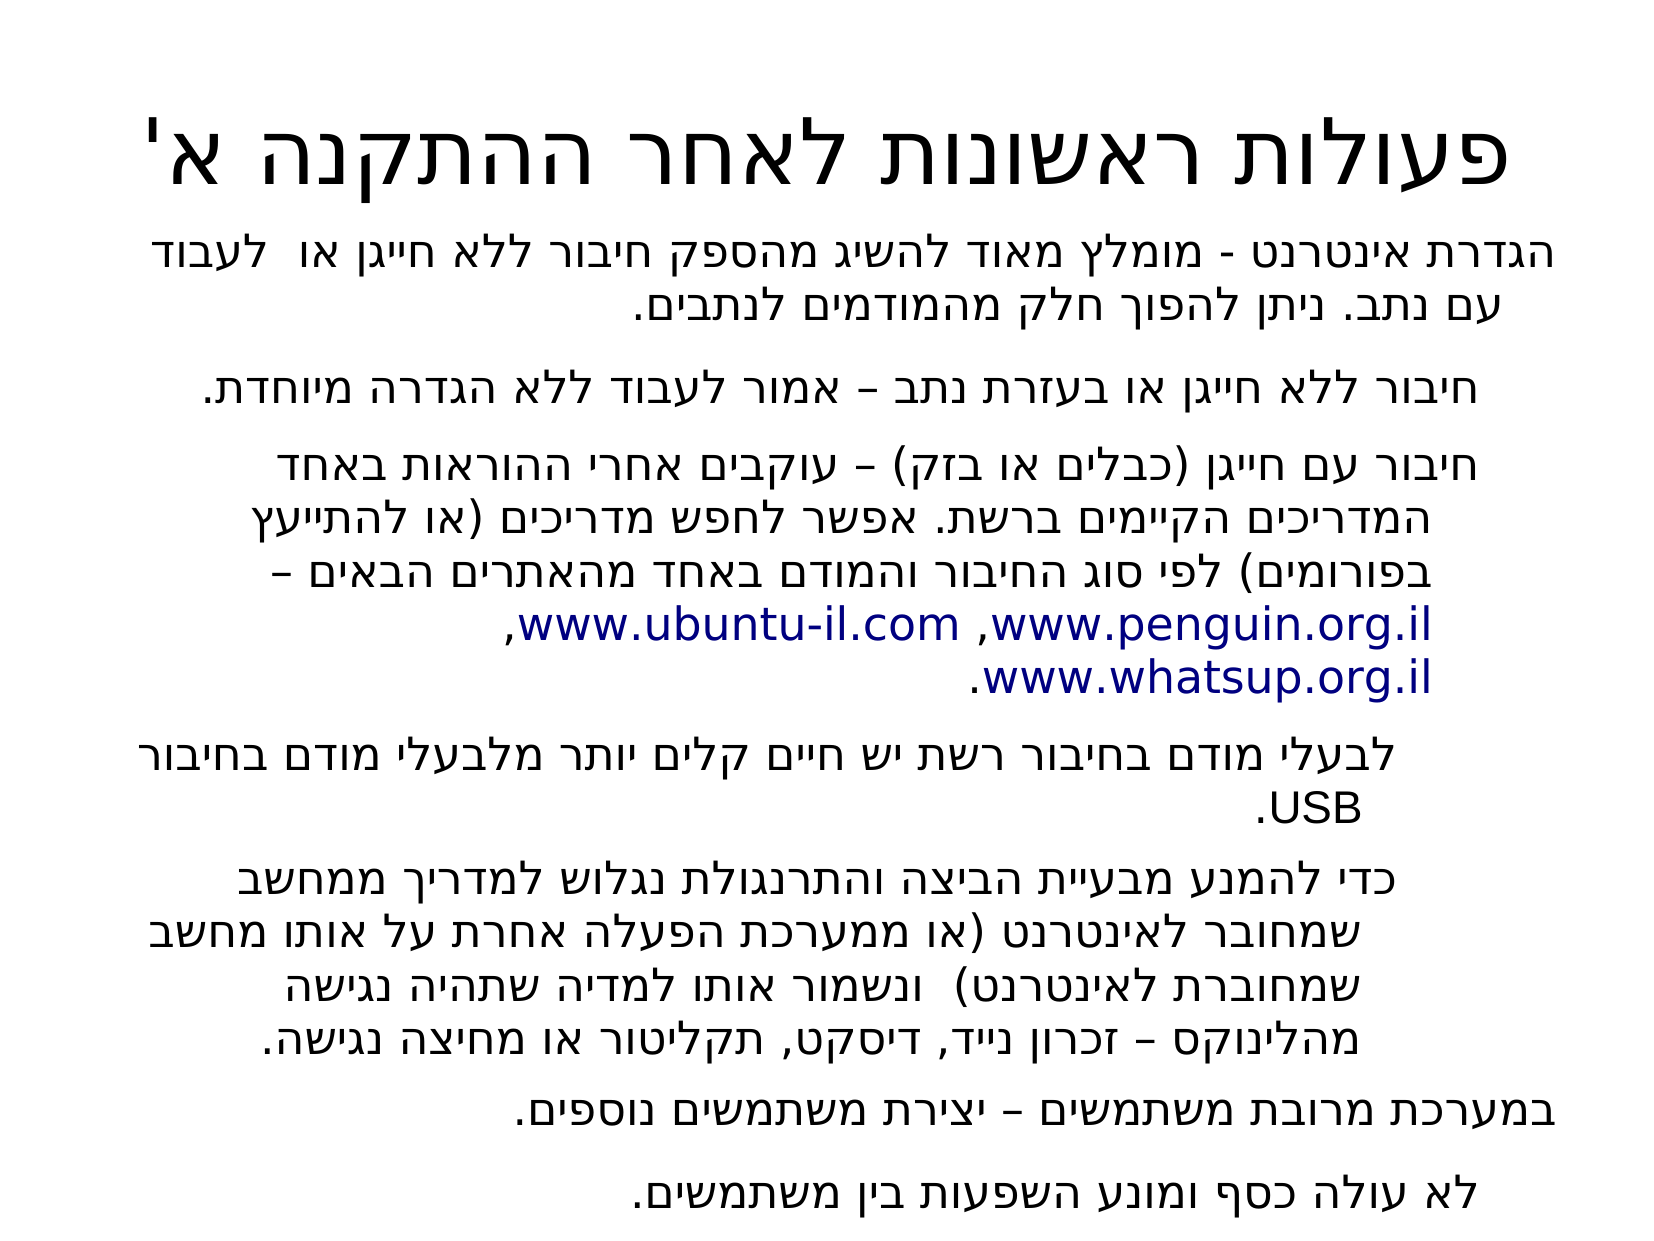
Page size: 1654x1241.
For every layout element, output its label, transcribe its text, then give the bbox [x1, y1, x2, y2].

list הגדרת אינטרנט - מומלץ מאוד להשיג מהספק חיבור ללא חייגן או לעבוד עם נתב. ניתן להפוך חלק מהמודמים לנתבים. חיבור ללא חייגן או בעזרת נתב – אמור לעבוד ללא הגדרה מיוחדת. חיבור עם חייגן (כבלים או בזק) – עוקבים אחרי ההוראות באחד המדריכים הקיימים ברשת. אפשר לחפש מדריכים (או להתייעץ בפורומים) לפי סוג החיבור והמודם באחד מהאתרים הבאים – www.penguin.org.il, www.ubuntu-il.com, www.whatsup.org.il. לבעלי מודם בחיבור רשת יש חיים קלים יותר מלבעלי מודם בחיבור USB. כדי להמנע מבעיית הביצה והתרנגולת נגלוש למדריך ממחשב שמחובר לאינטרנט (או ממערכת הפעלה אחרת על אותו מחשב שמחוברת לאינטרנט) ונשמור אותו למדיה שתהיה נגישה מהלינוקס – זכרון נייד, דיסקט, תקליטור או מחיצה נגישה. במערכת מרובת משתמשים – יצירת משתמשים נוספים. לא עולה כסף ומונע השפעות בין משתמשים. [86, 225, 1576, 1198]
title פעולות ראשונות לאחר ההתקנה א' [82, 56, 1571, 250]
